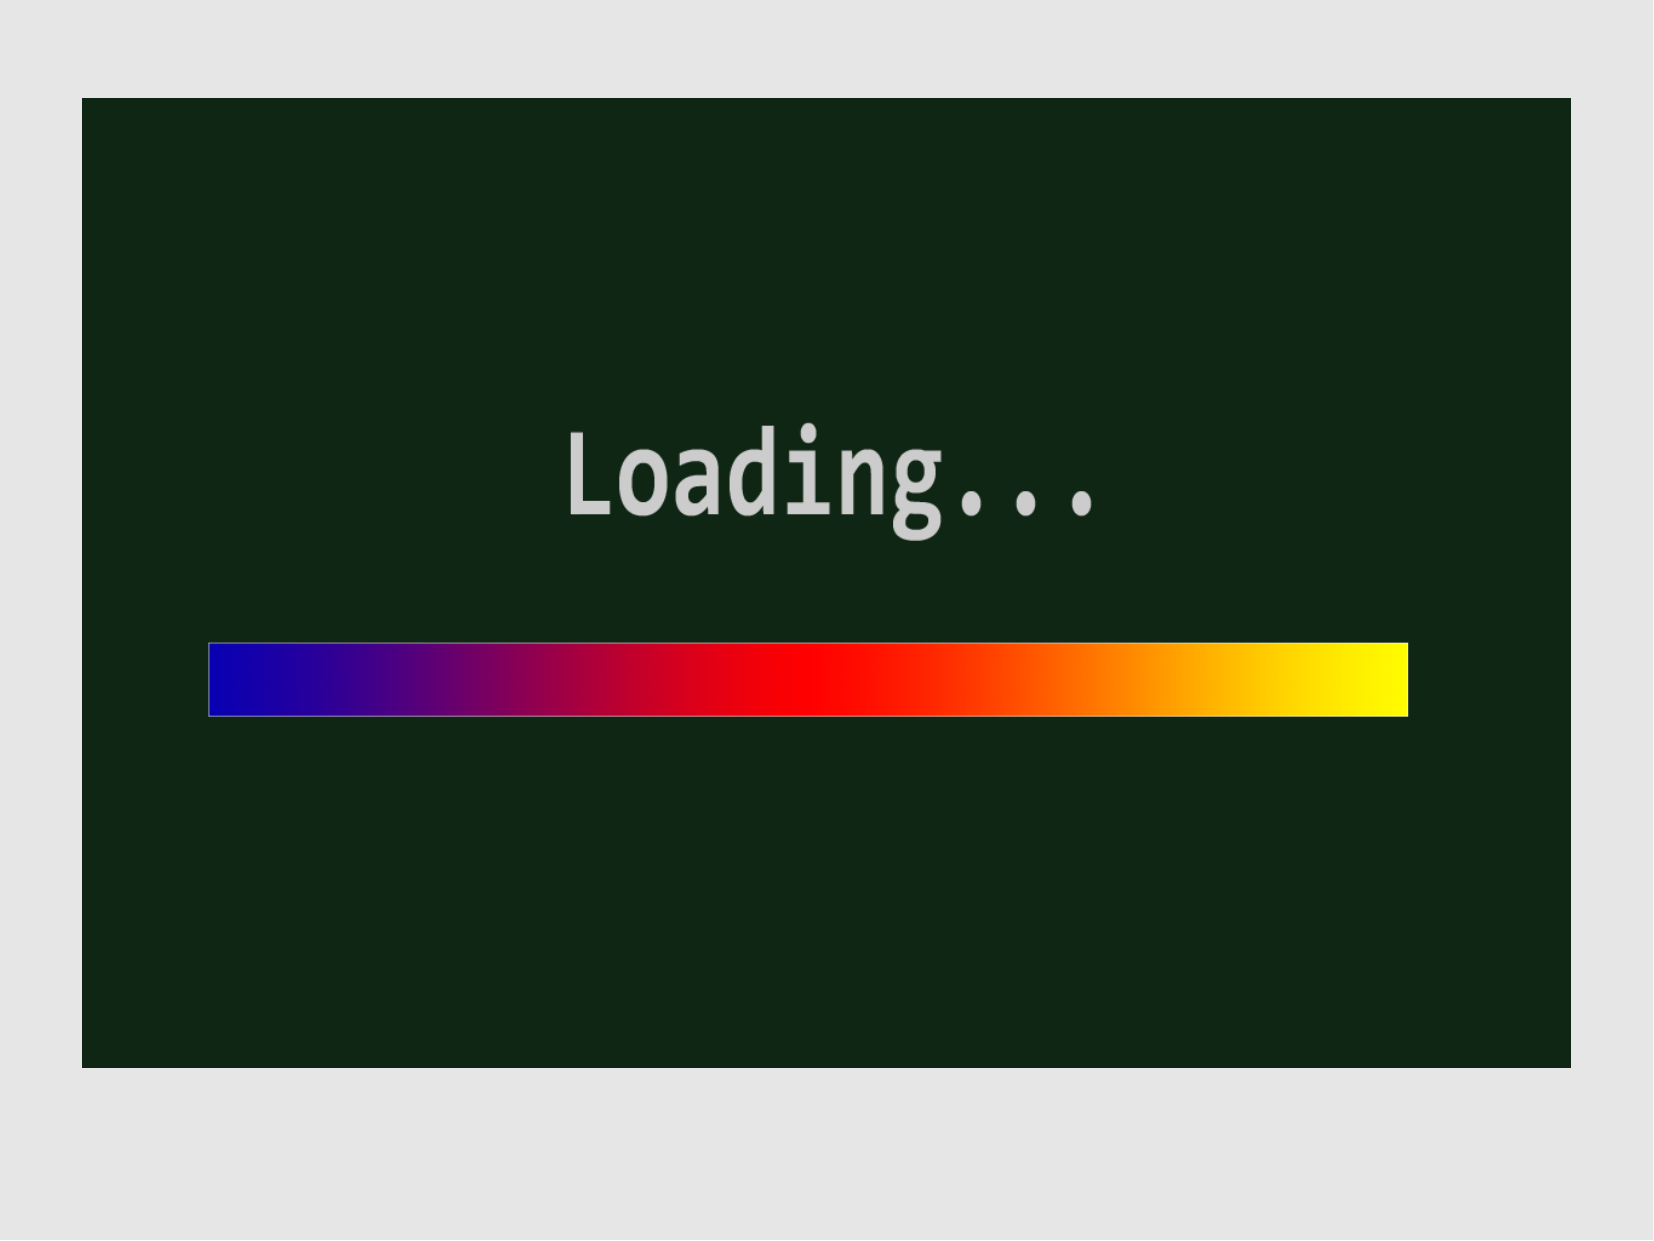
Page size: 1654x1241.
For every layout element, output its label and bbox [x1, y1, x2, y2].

picture [0, 98, 1653, 1095]
